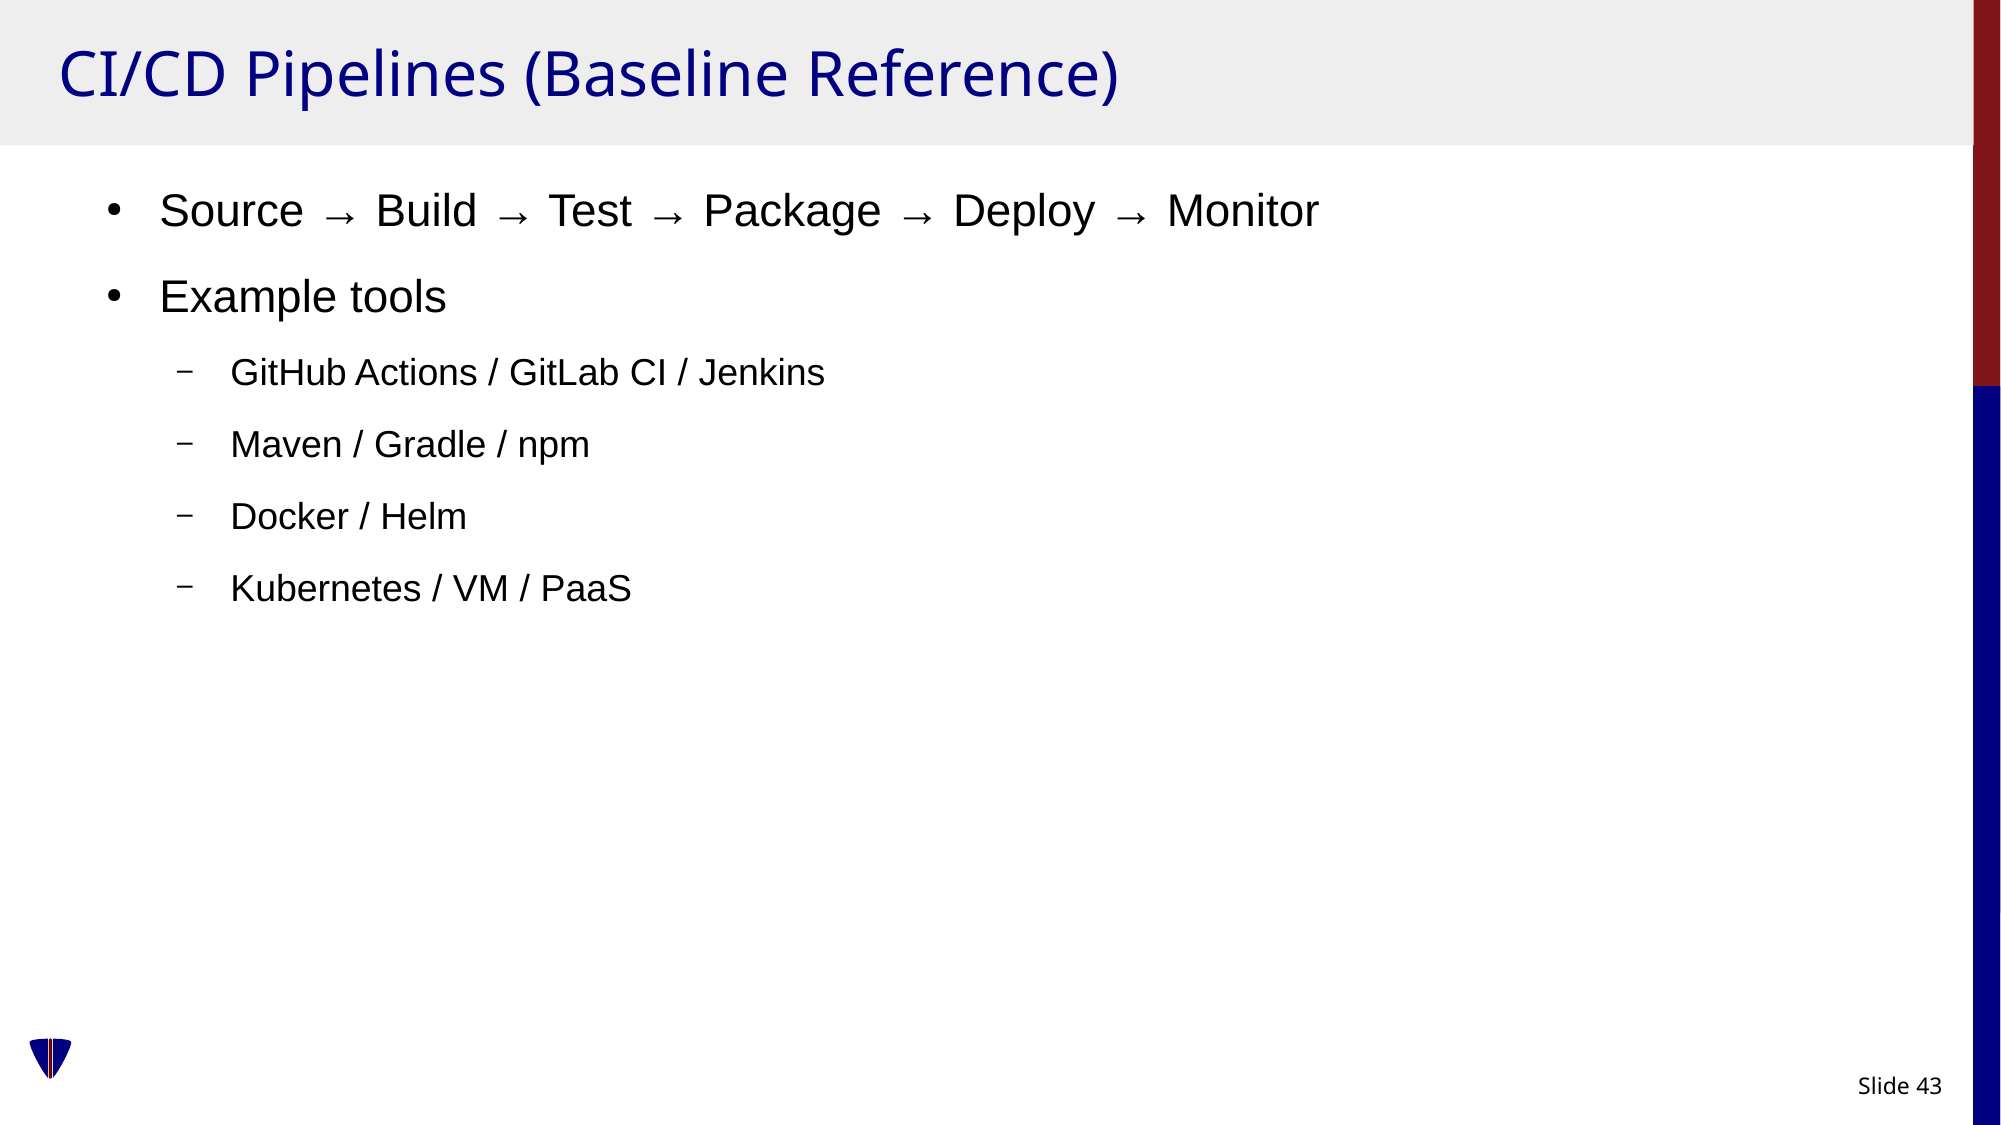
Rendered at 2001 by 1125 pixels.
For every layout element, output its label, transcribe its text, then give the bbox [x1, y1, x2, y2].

list Source → Build → Test → Package → Deploy → Monitor Example tools GitHub Actions / GitLab CI / Jenkins Maven / Gradle / npm Docker / Helm Kubernetes / VM / PaaS [88, 177, 1873, 1034]
title CI/CD Pipelines (Baseline Reference) [0, 0, 1974, 146]
